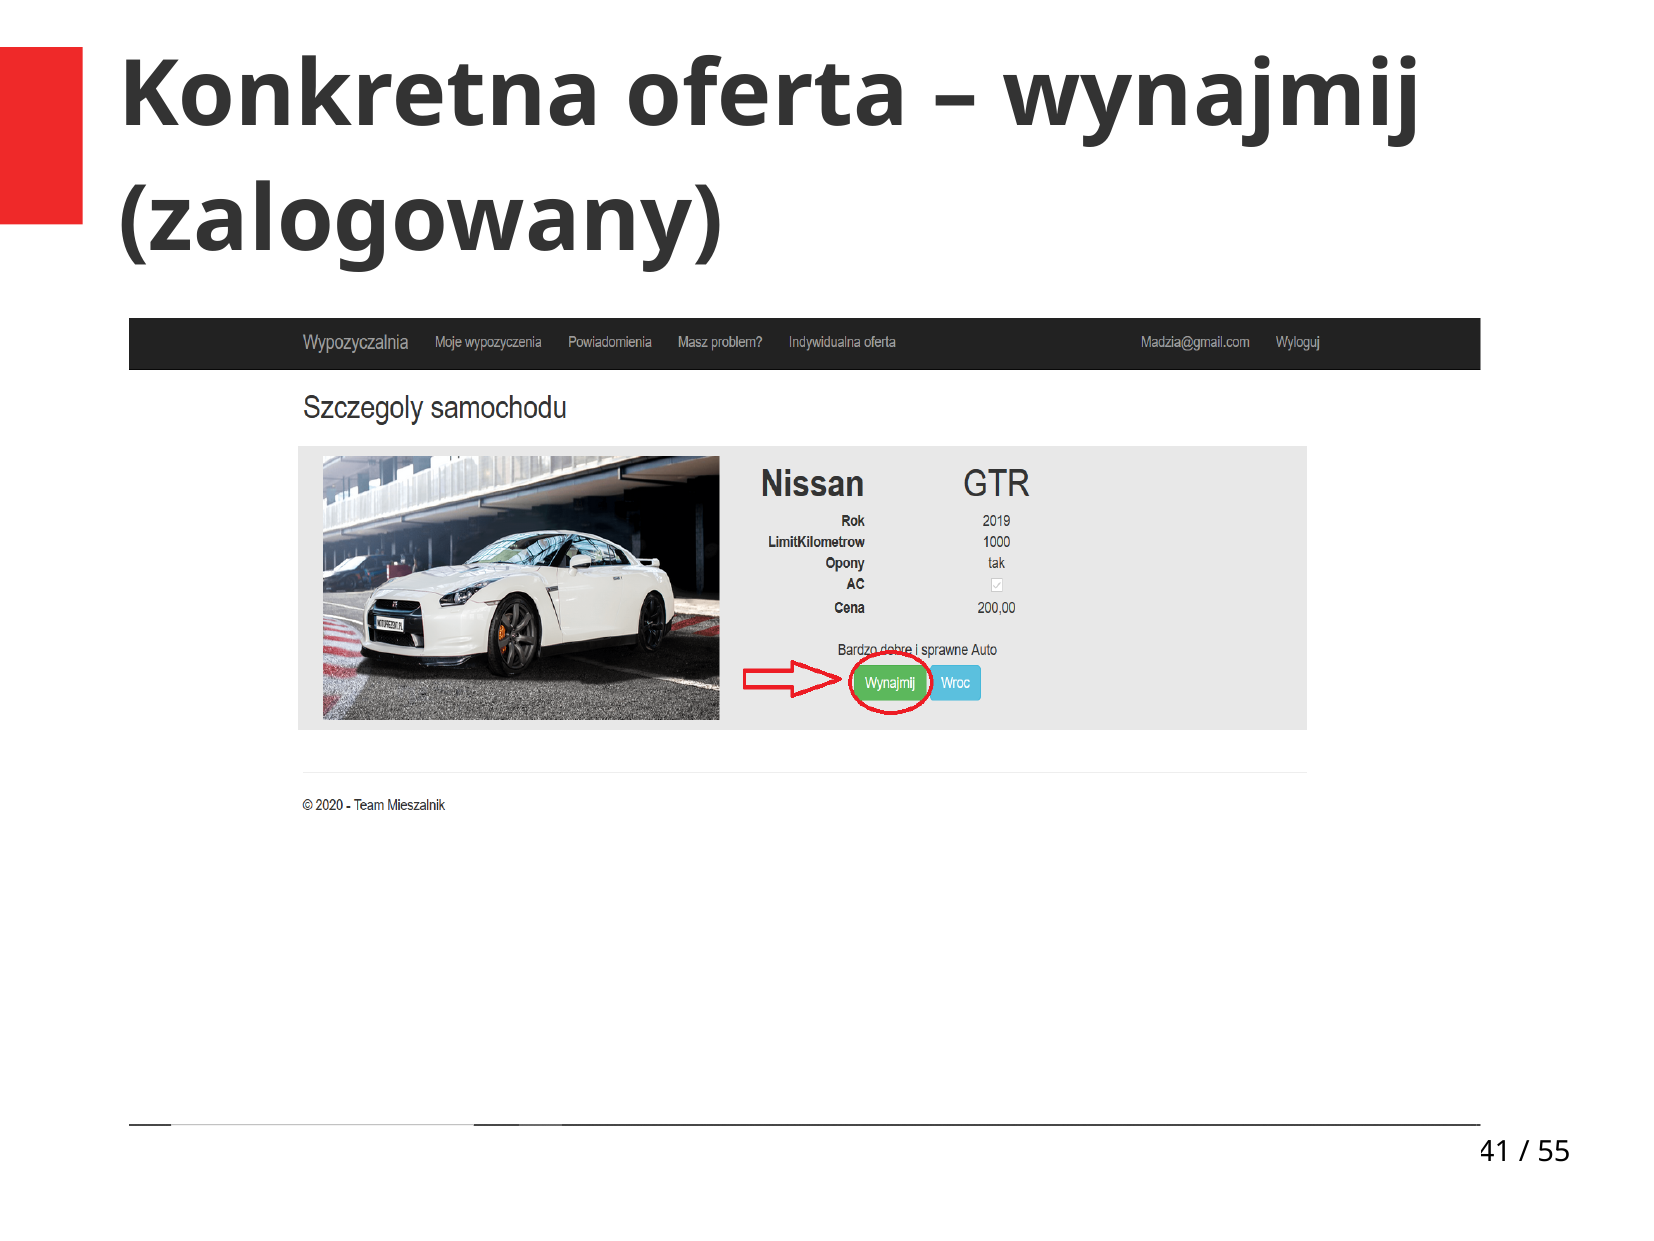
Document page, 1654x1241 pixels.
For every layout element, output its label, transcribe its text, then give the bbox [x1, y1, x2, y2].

picture [129, 318, 1481, 1229]
title Konkretna oferta – wynajmij (zalogowany) [118, 28, 1571, 278]
